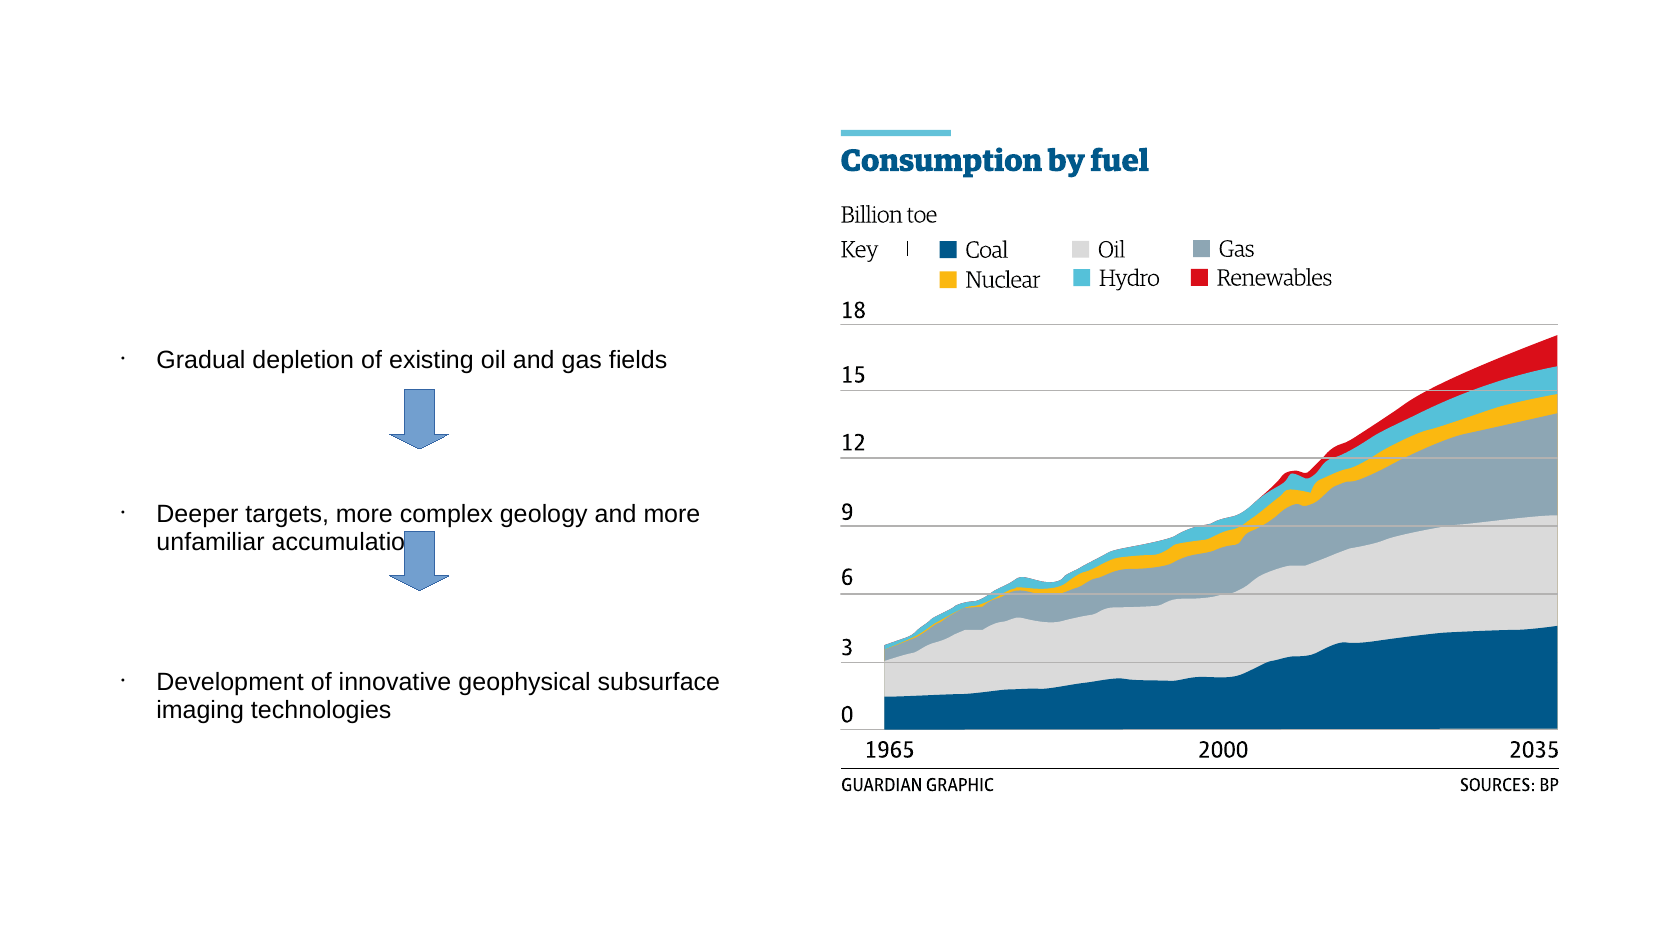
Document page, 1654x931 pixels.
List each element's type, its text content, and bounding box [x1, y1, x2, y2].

text_box [389, 531, 449, 591]
text_box [389, 389, 449, 449]
picture [840, 129, 1560, 797]
text_box Gradual depletion of existing oil and gas fields Deeper targets, more complex geology and more unfamiliar accumulations Development of innovative geophysical subsurface imaging technologies [106, 268, 780, 660]
